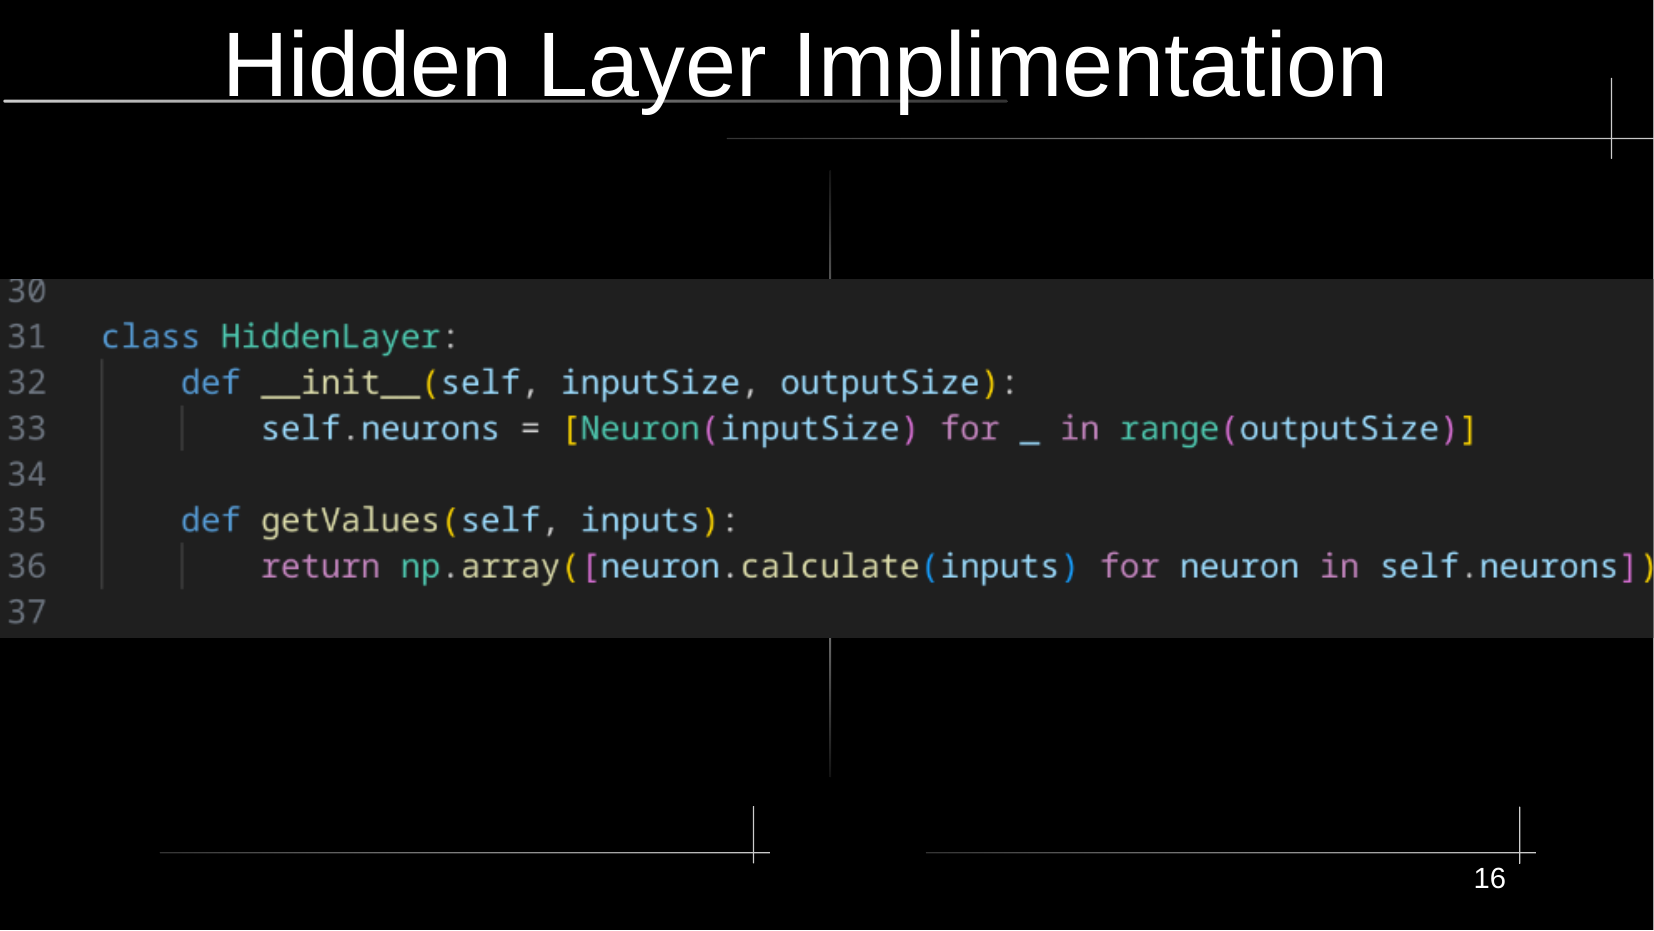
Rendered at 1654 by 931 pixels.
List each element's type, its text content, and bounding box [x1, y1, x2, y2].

picture [0, 279, 1654, 638]
title Hidden Layer Implimentation [23, 11, 1589, 119]
